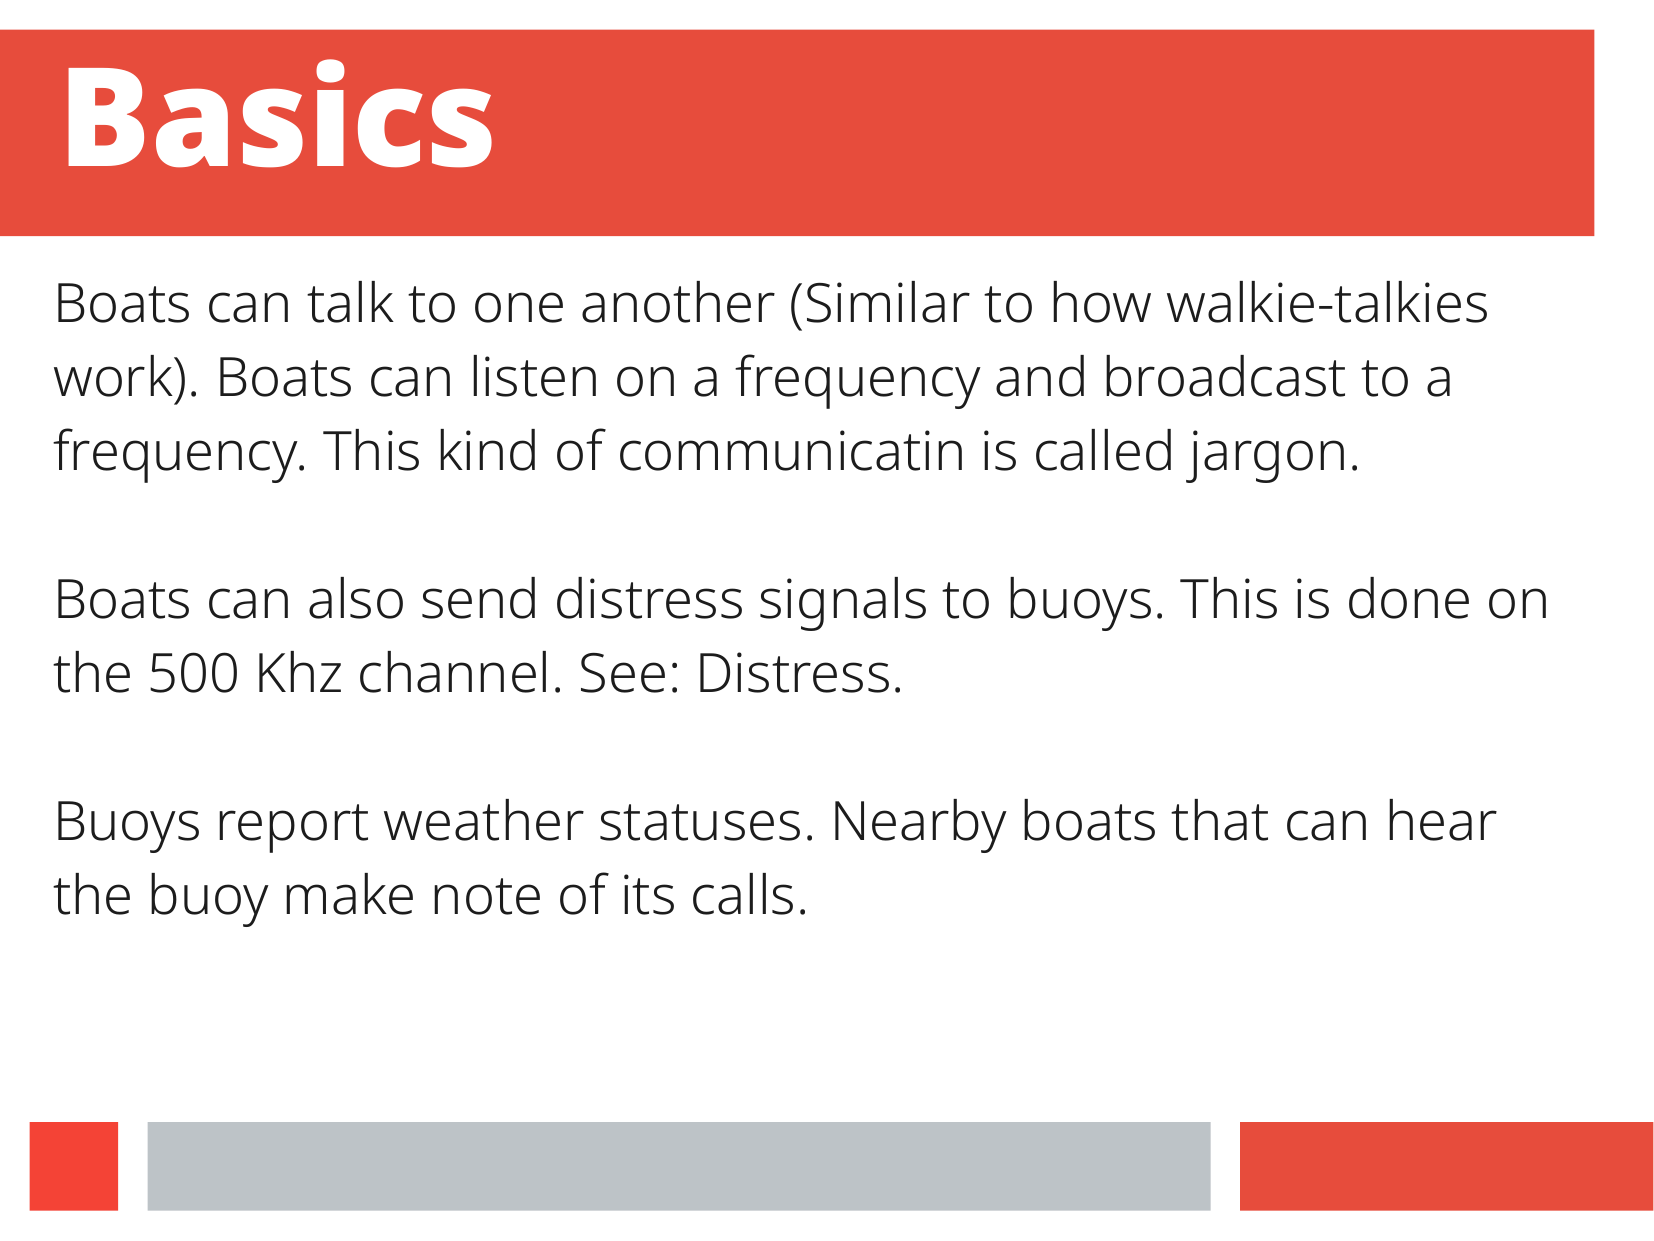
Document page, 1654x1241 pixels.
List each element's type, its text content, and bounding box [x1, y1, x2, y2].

title Basics [59, 46, 1595, 207]
subtitle Boats can talk to one another (Similar to how walkie-talkies work). Boats can listen on a frequency and broadcast to a frequency. This kind of communicatin is called jargon. Boats can also send distress signals to buoys. This is done on the 500 Khz channel. See: Distress. Buoys report weather statuses. Nearby boats that can hear the buoy make note of its calls. [53, 264, 1560, 1241]
